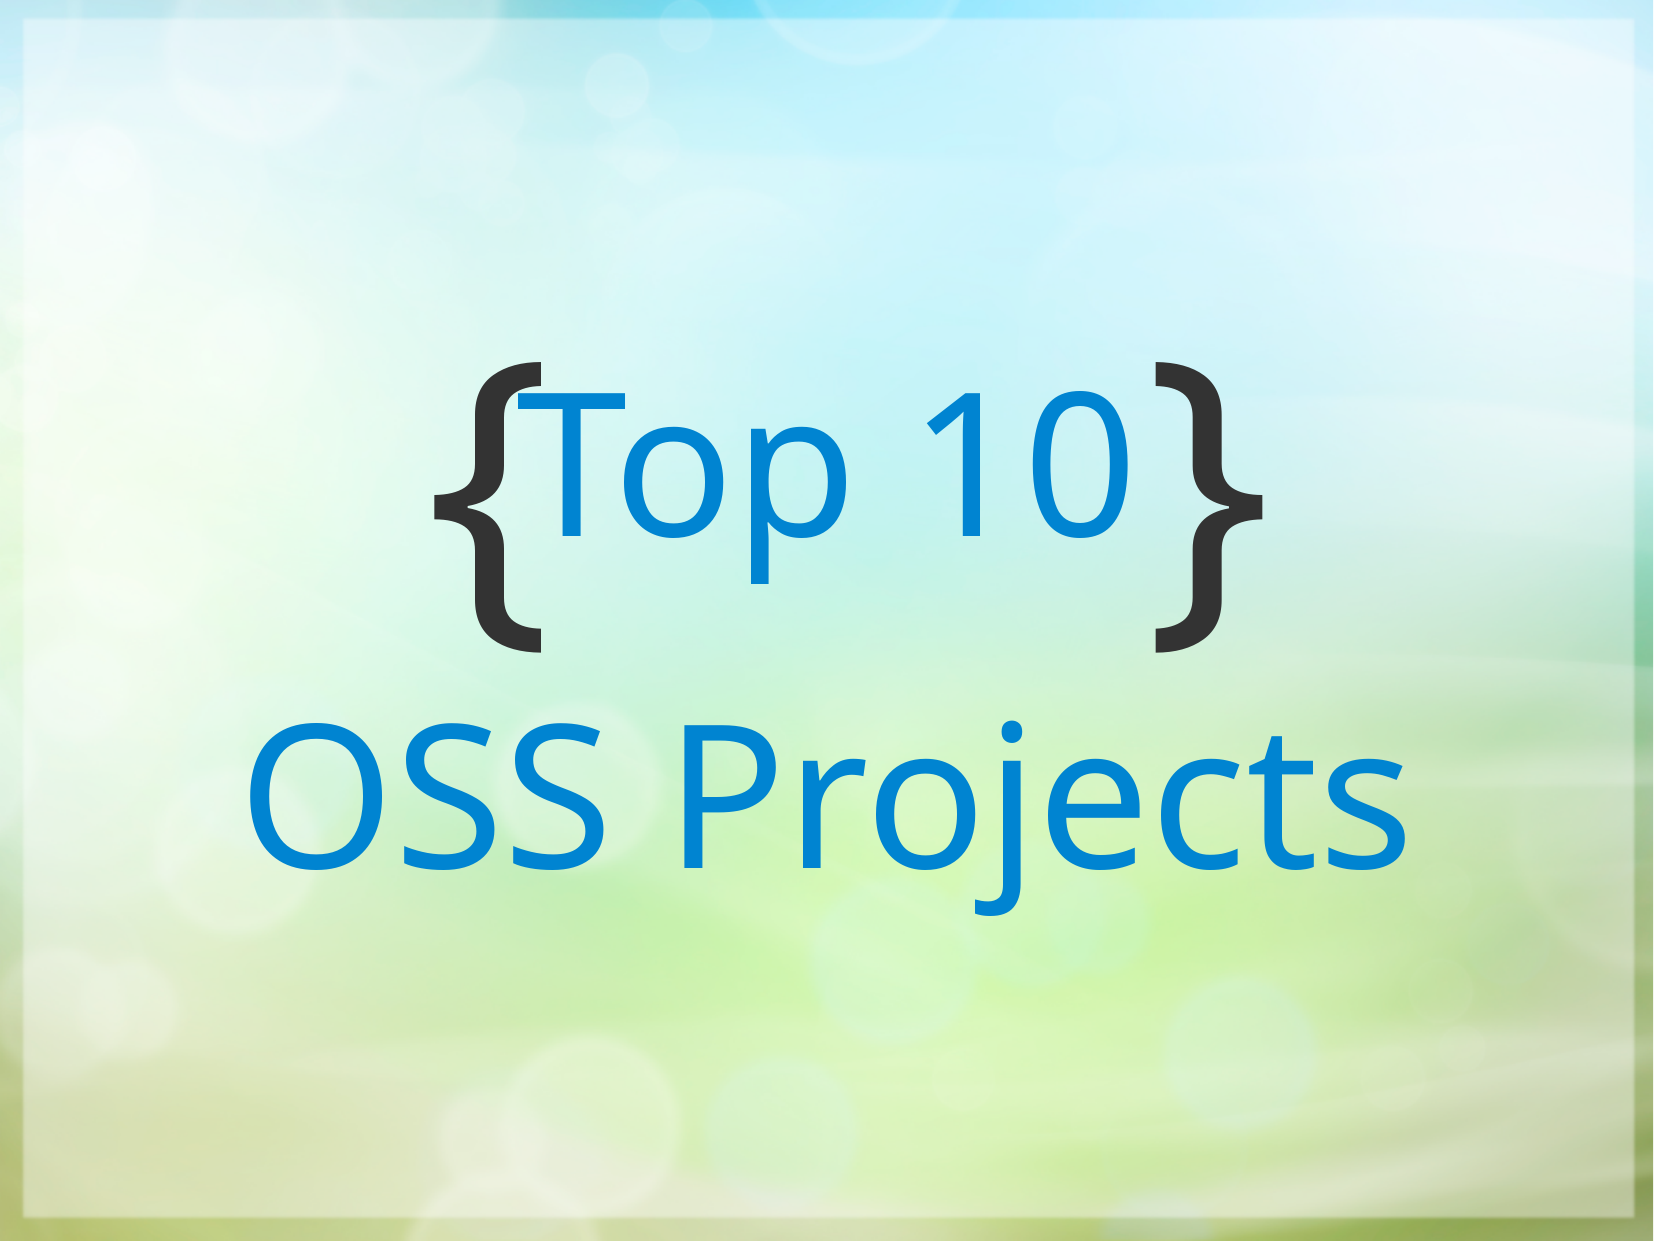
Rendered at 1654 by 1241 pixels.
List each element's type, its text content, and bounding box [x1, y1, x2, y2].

text_box } [1145, 268, 1228, 609]
text_box OSS Projects [125, 609, 1528, 973]
text_box Top 10 [508, 278, 1145, 609]
picture [0, 0, 1654, 1241]
text_box { [425, 268, 508, 609]
